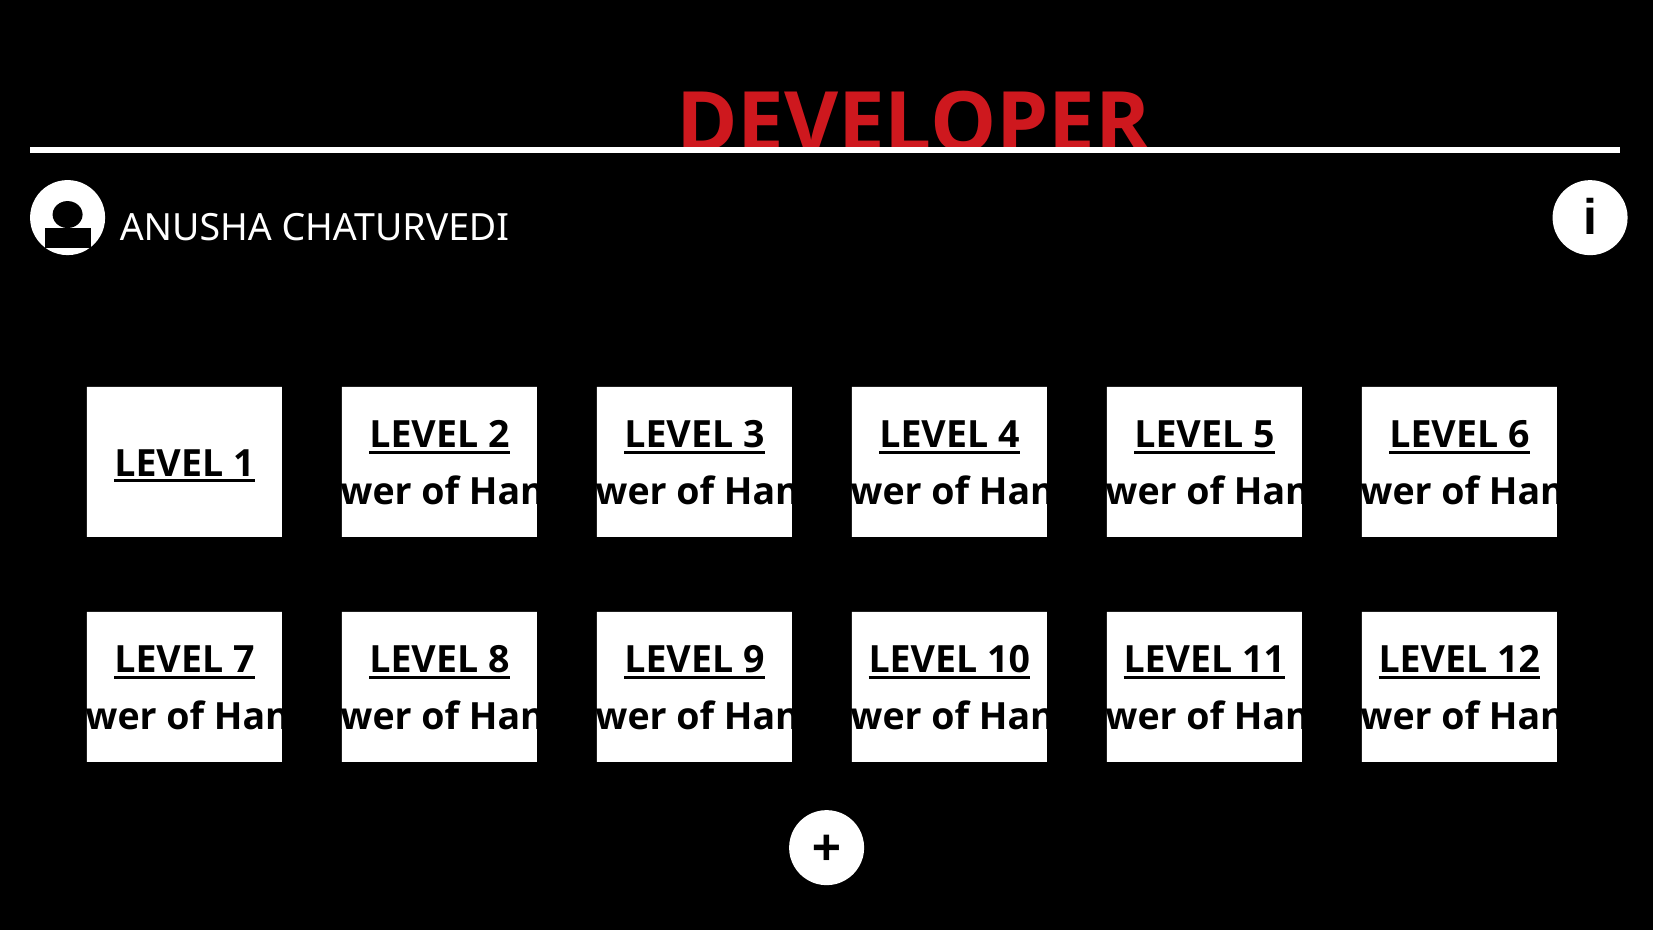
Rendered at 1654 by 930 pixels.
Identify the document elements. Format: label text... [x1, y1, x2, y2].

text_box LEVEL 5 Tower of Hanoi [1106, 386, 1302, 537]
text_box LEVEL 2 Tower of Hanoi [341, 386, 537, 537]
text_box LEVEL 1 [86, 386, 282, 537]
text_box LEVEL 11 Tower of Hanoi [1106, 611, 1302, 762]
text_box [30, 180, 106, 256]
text_box LEVEL 9 Tower of Hanoi [596, 611, 792, 762]
text_box + [789, 810, 865, 886]
text_box LEVEL 4 Tower of Hanoi [851, 386, 1047, 537]
text_box LEVEL 3 Tower of Hanoi [596, 386, 792, 537]
text_box LEVEL 7 Tower of Hanoi [86, 611, 282, 762]
text_box DEVELOPER [661, 55, 992, 147]
text_box LEVEL 8 Tower of Hanoi [341, 611, 537, 762]
text_box LEVEL 6 Tower of Hanoi [1361, 386, 1557, 537]
text_box i [1552, 180, 1628, 256]
text_box ANUSHA CHATURVEDI [105, 193, 394, 246]
text_box LEVEL 12 Tower of Hanoi [1361, 611, 1557, 762]
text_box LEVEL 10 Tower of Hanoi [851, 611, 1047, 762]
